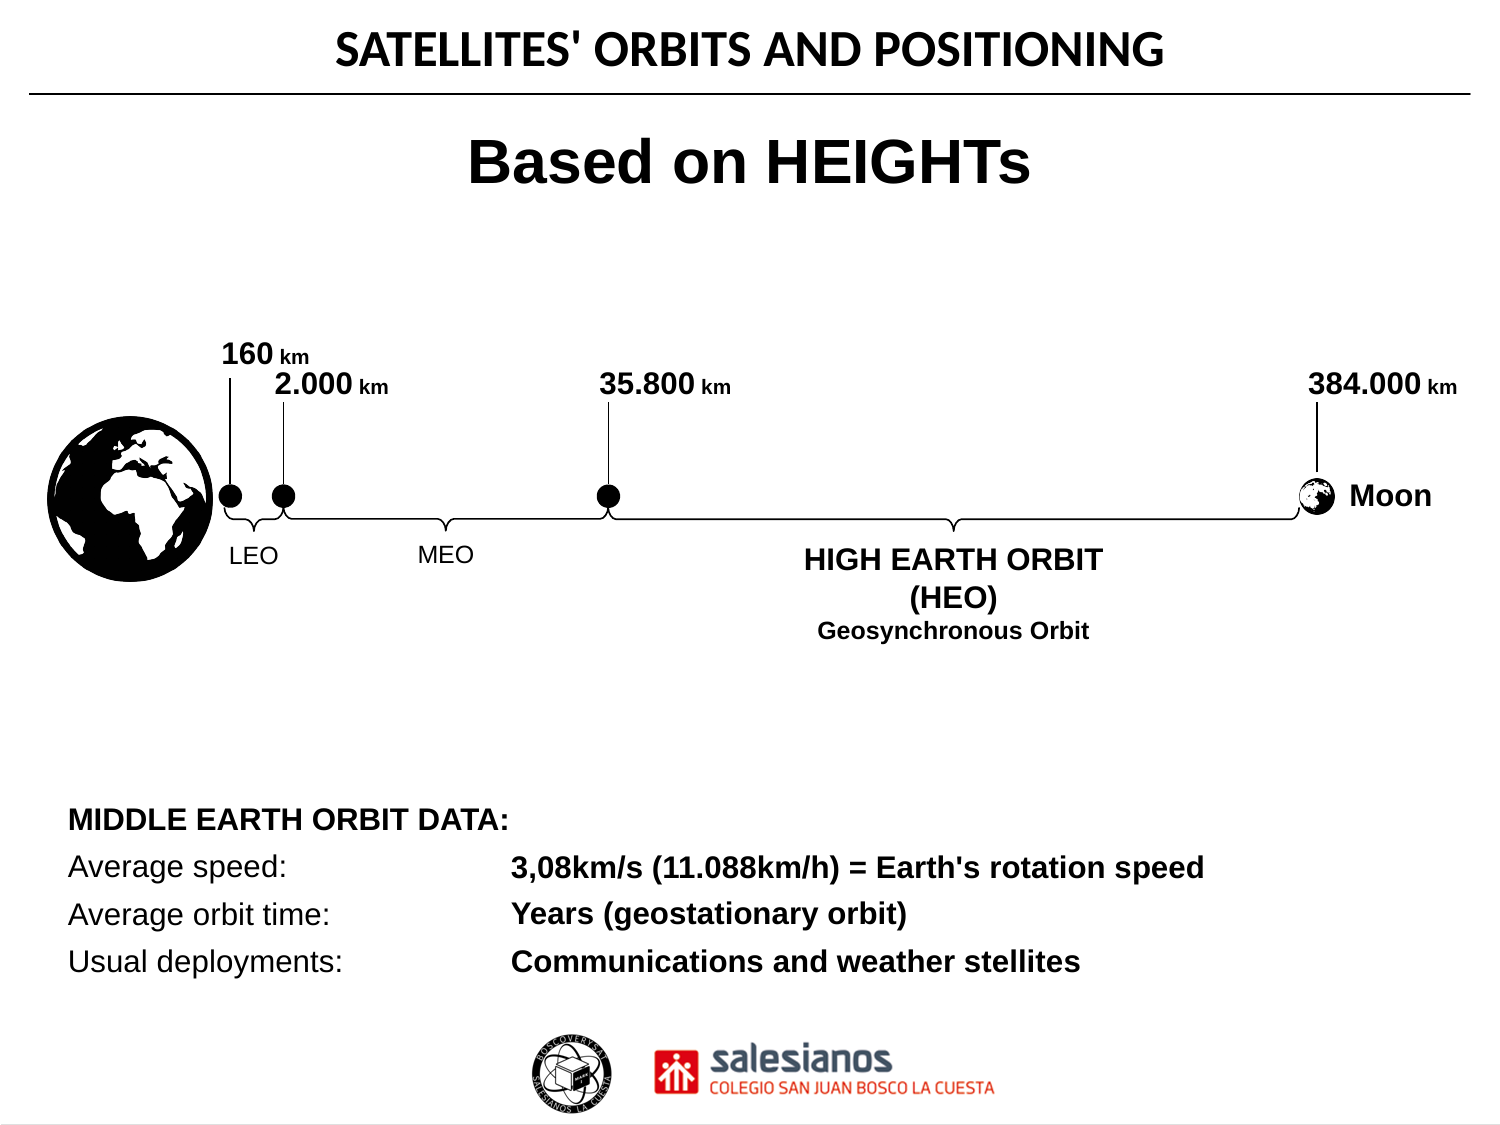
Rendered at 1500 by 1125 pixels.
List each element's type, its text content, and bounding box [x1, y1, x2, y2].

text_box HIGH EARTH ORBIT (HEO) Geosynchronous Orbit [779, 532, 1128, 652]
text_box 35.800 km [584, 355, 774, 408]
text_box Communications and weather stellites [496, 933, 1430, 986]
text_box 160 km [206, 326, 396, 379]
text_box SATELLITES' ORBITS AND POSITIONING [23, 7, 1477, 85]
text_box MIDDLE EARTH ORBIT DATA: [53, 791, 1441, 845]
text_box Average orbit time: [53, 886, 485, 939]
text_box Based on HEIGHTs [35, 113, 1465, 204]
text_box LEO [212, 532, 296, 577]
text_box Moon [1328, 467, 1453, 521]
text_box 3,08km/s (11.088km/h) = Earth's rotation speed [496, 839, 1241, 893]
text_box Usual deployments: [53, 939, 485, 986]
text_box MEO [401, 531, 491, 577]
text_box Average speed: [53, 839, 485, 886]
picture [0, 0, 1500, 1125]
text_box 384.000 km [1293, 355, 1483, 408]
text_box Years (geostationary orbit) [496, 886, 1312, 933]
text_box 2.000 km [259, 355, 449, 408]
